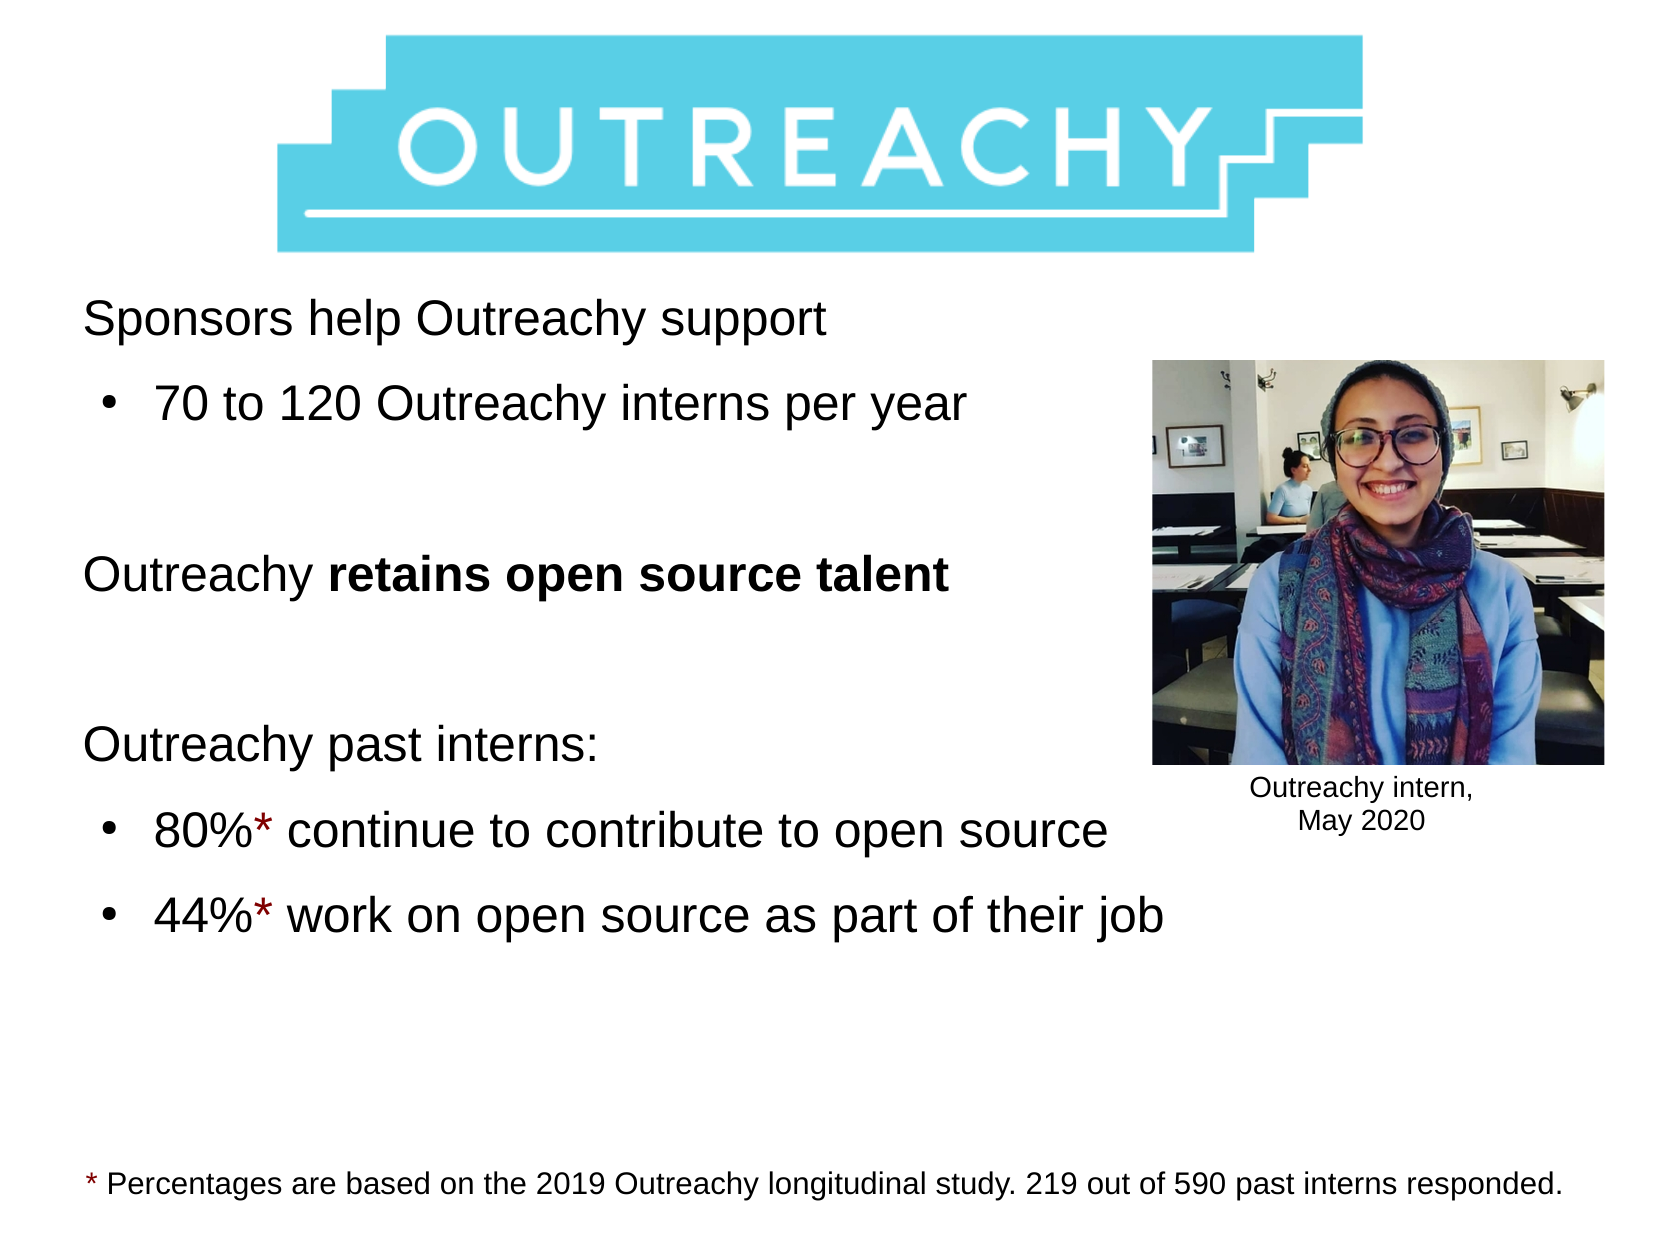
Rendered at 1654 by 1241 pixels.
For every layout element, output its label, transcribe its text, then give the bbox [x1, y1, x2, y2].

picture [1152, 360, 1605, 766]
picture [206, 15, 1447, 270]
text_box * Percentages are based on the 2019 Outreachy longitudinal study. 219 out of 590 past interns responded. [70, 1158, 1606, 1211]
list Sponsors help Outreachy support 70 to 120 Outreachy interns per year Outreachy retains open source talent Outreachy past interns: 80%* continue to contribute to open source 44%* work on open source as part of their job [82, 290, 1276, 1111]
text_box Outreachy intern, May 2020 [1151, 764, 1572, 845]
